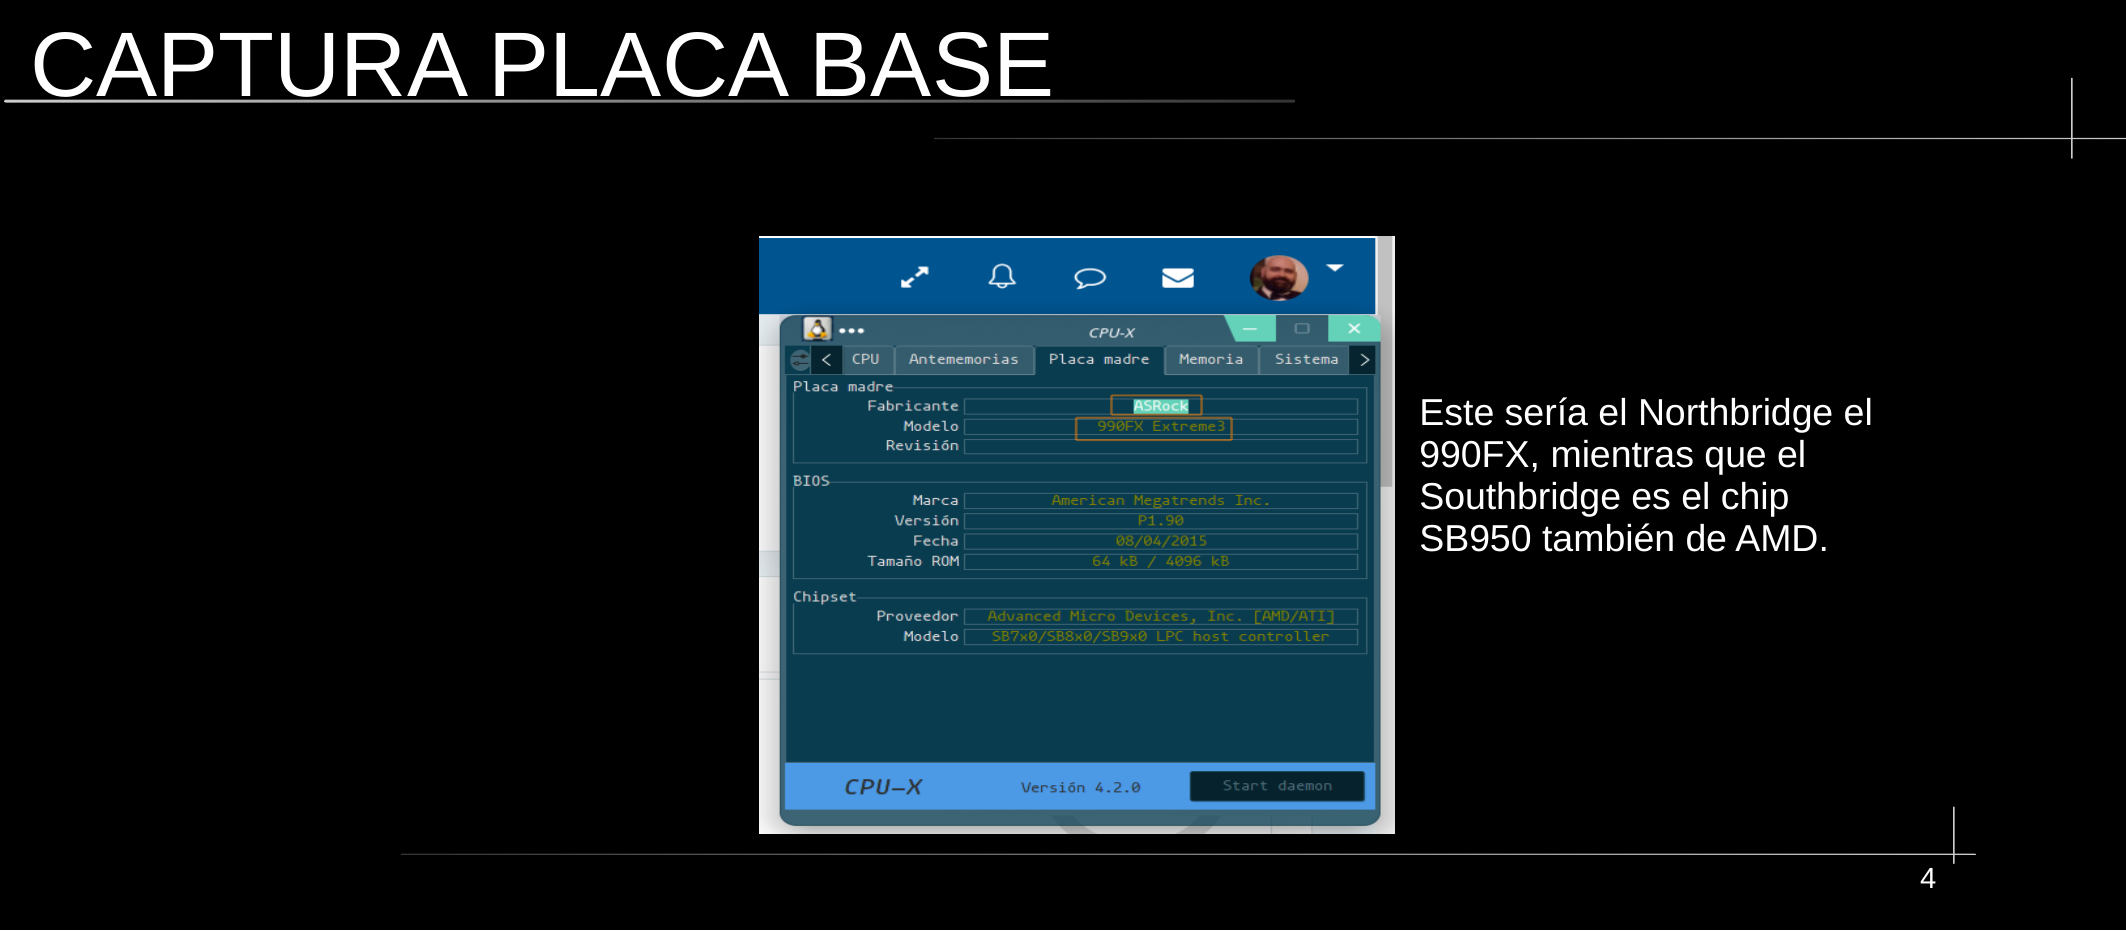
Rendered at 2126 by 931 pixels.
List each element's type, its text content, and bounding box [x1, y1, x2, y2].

title CAPTURA PLACA BASE [30, 2, 2043, 128]
text_box Este sería el Northbridge el 990FX, mientras que el Southbridge es el chip SB950 también de AMD. [1404, 383, 1899, 905]
picture [759, 236, 1395, 834]
